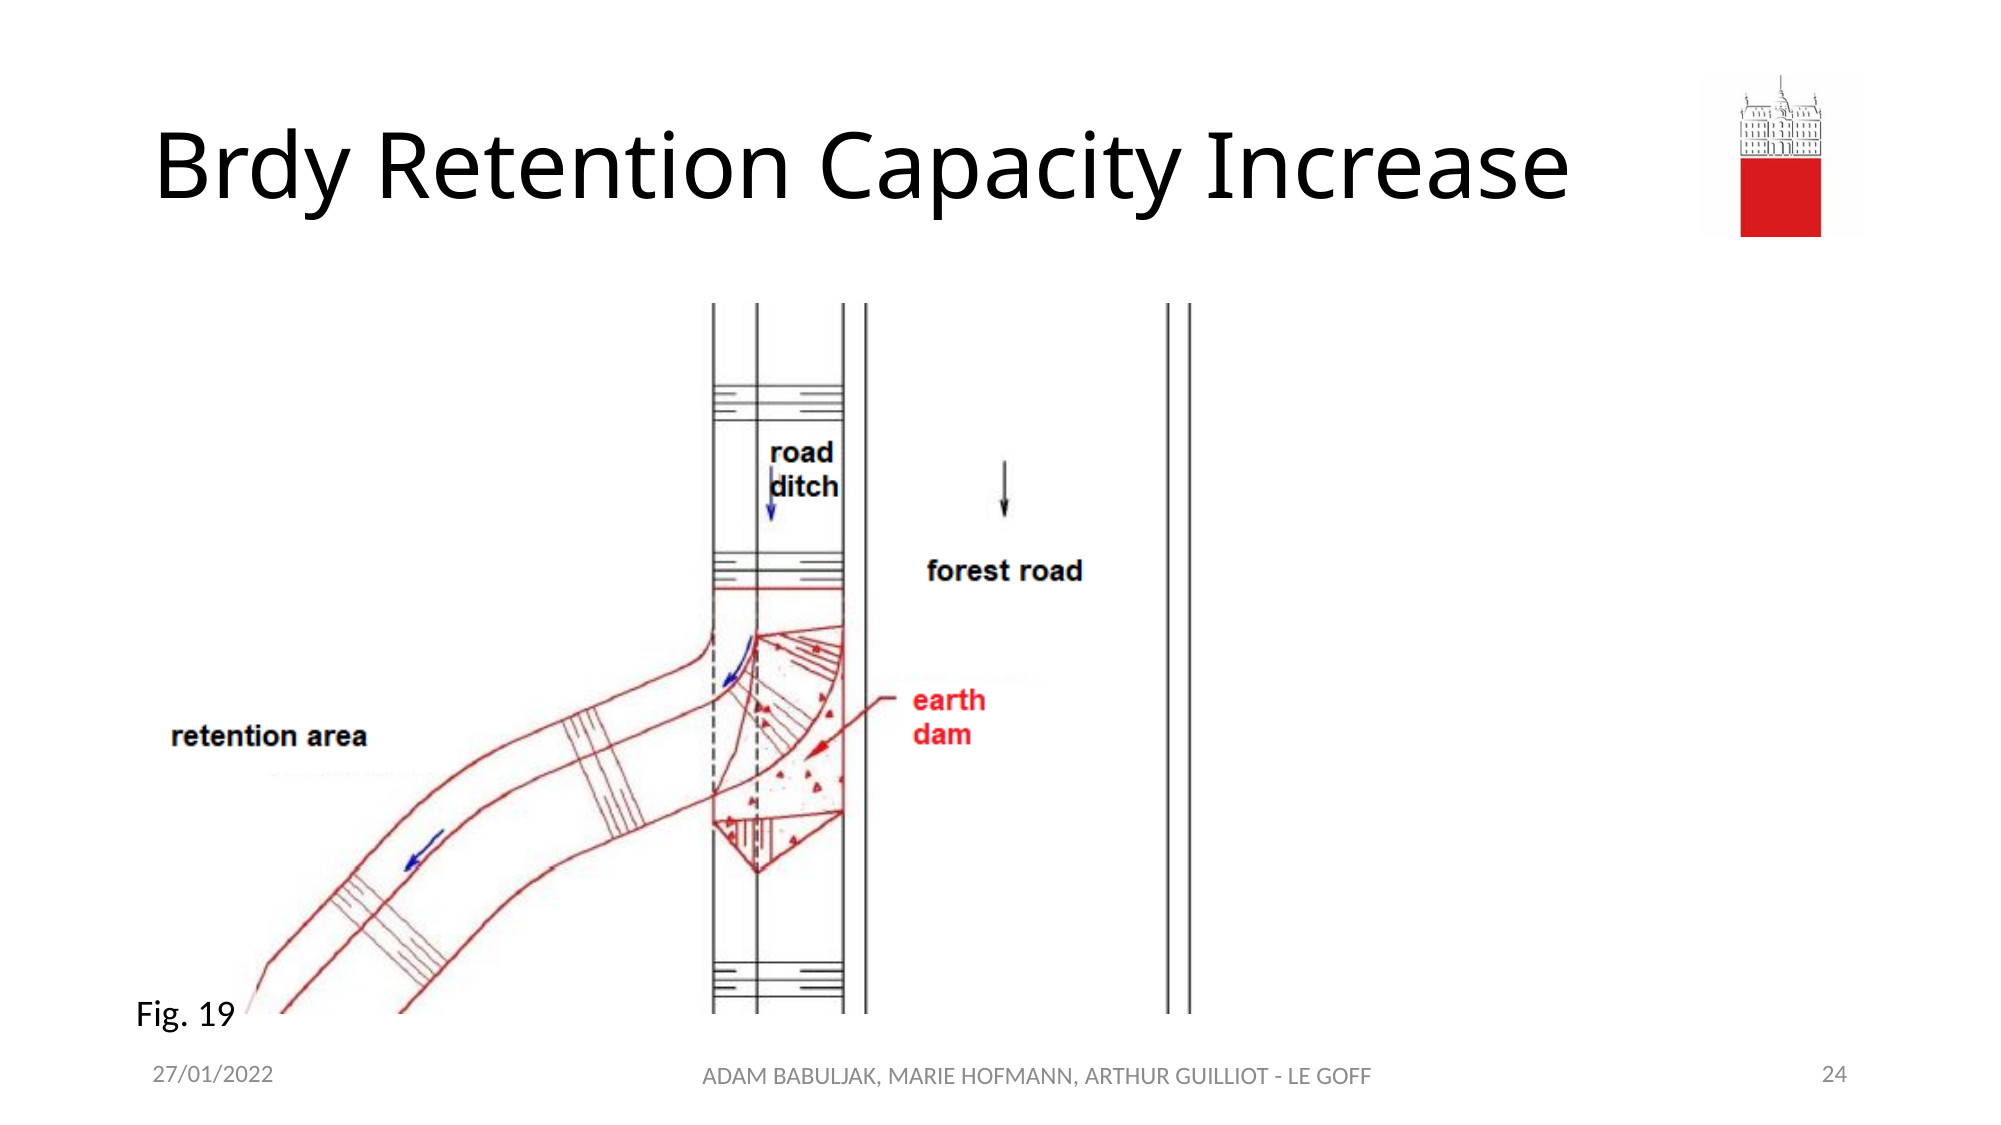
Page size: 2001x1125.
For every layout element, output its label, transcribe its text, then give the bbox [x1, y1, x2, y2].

text_box Fig. 19 [121, 981, 257, 1042]
title Brdy Retention Capacity Increase [137, 59, 1863, 278]
footer ADAM BABULJAK, MARIE HOFMANN, ARTHUR GUILLIOT - LE GOFF [662, 1042, 1413, 1107]
picture [126, 303, 1263, 1014]
slide_number 2 [1412, 1042, 1863, 1103]
slide_number 27/01/2022 [137, 1042, 588, 1103]
